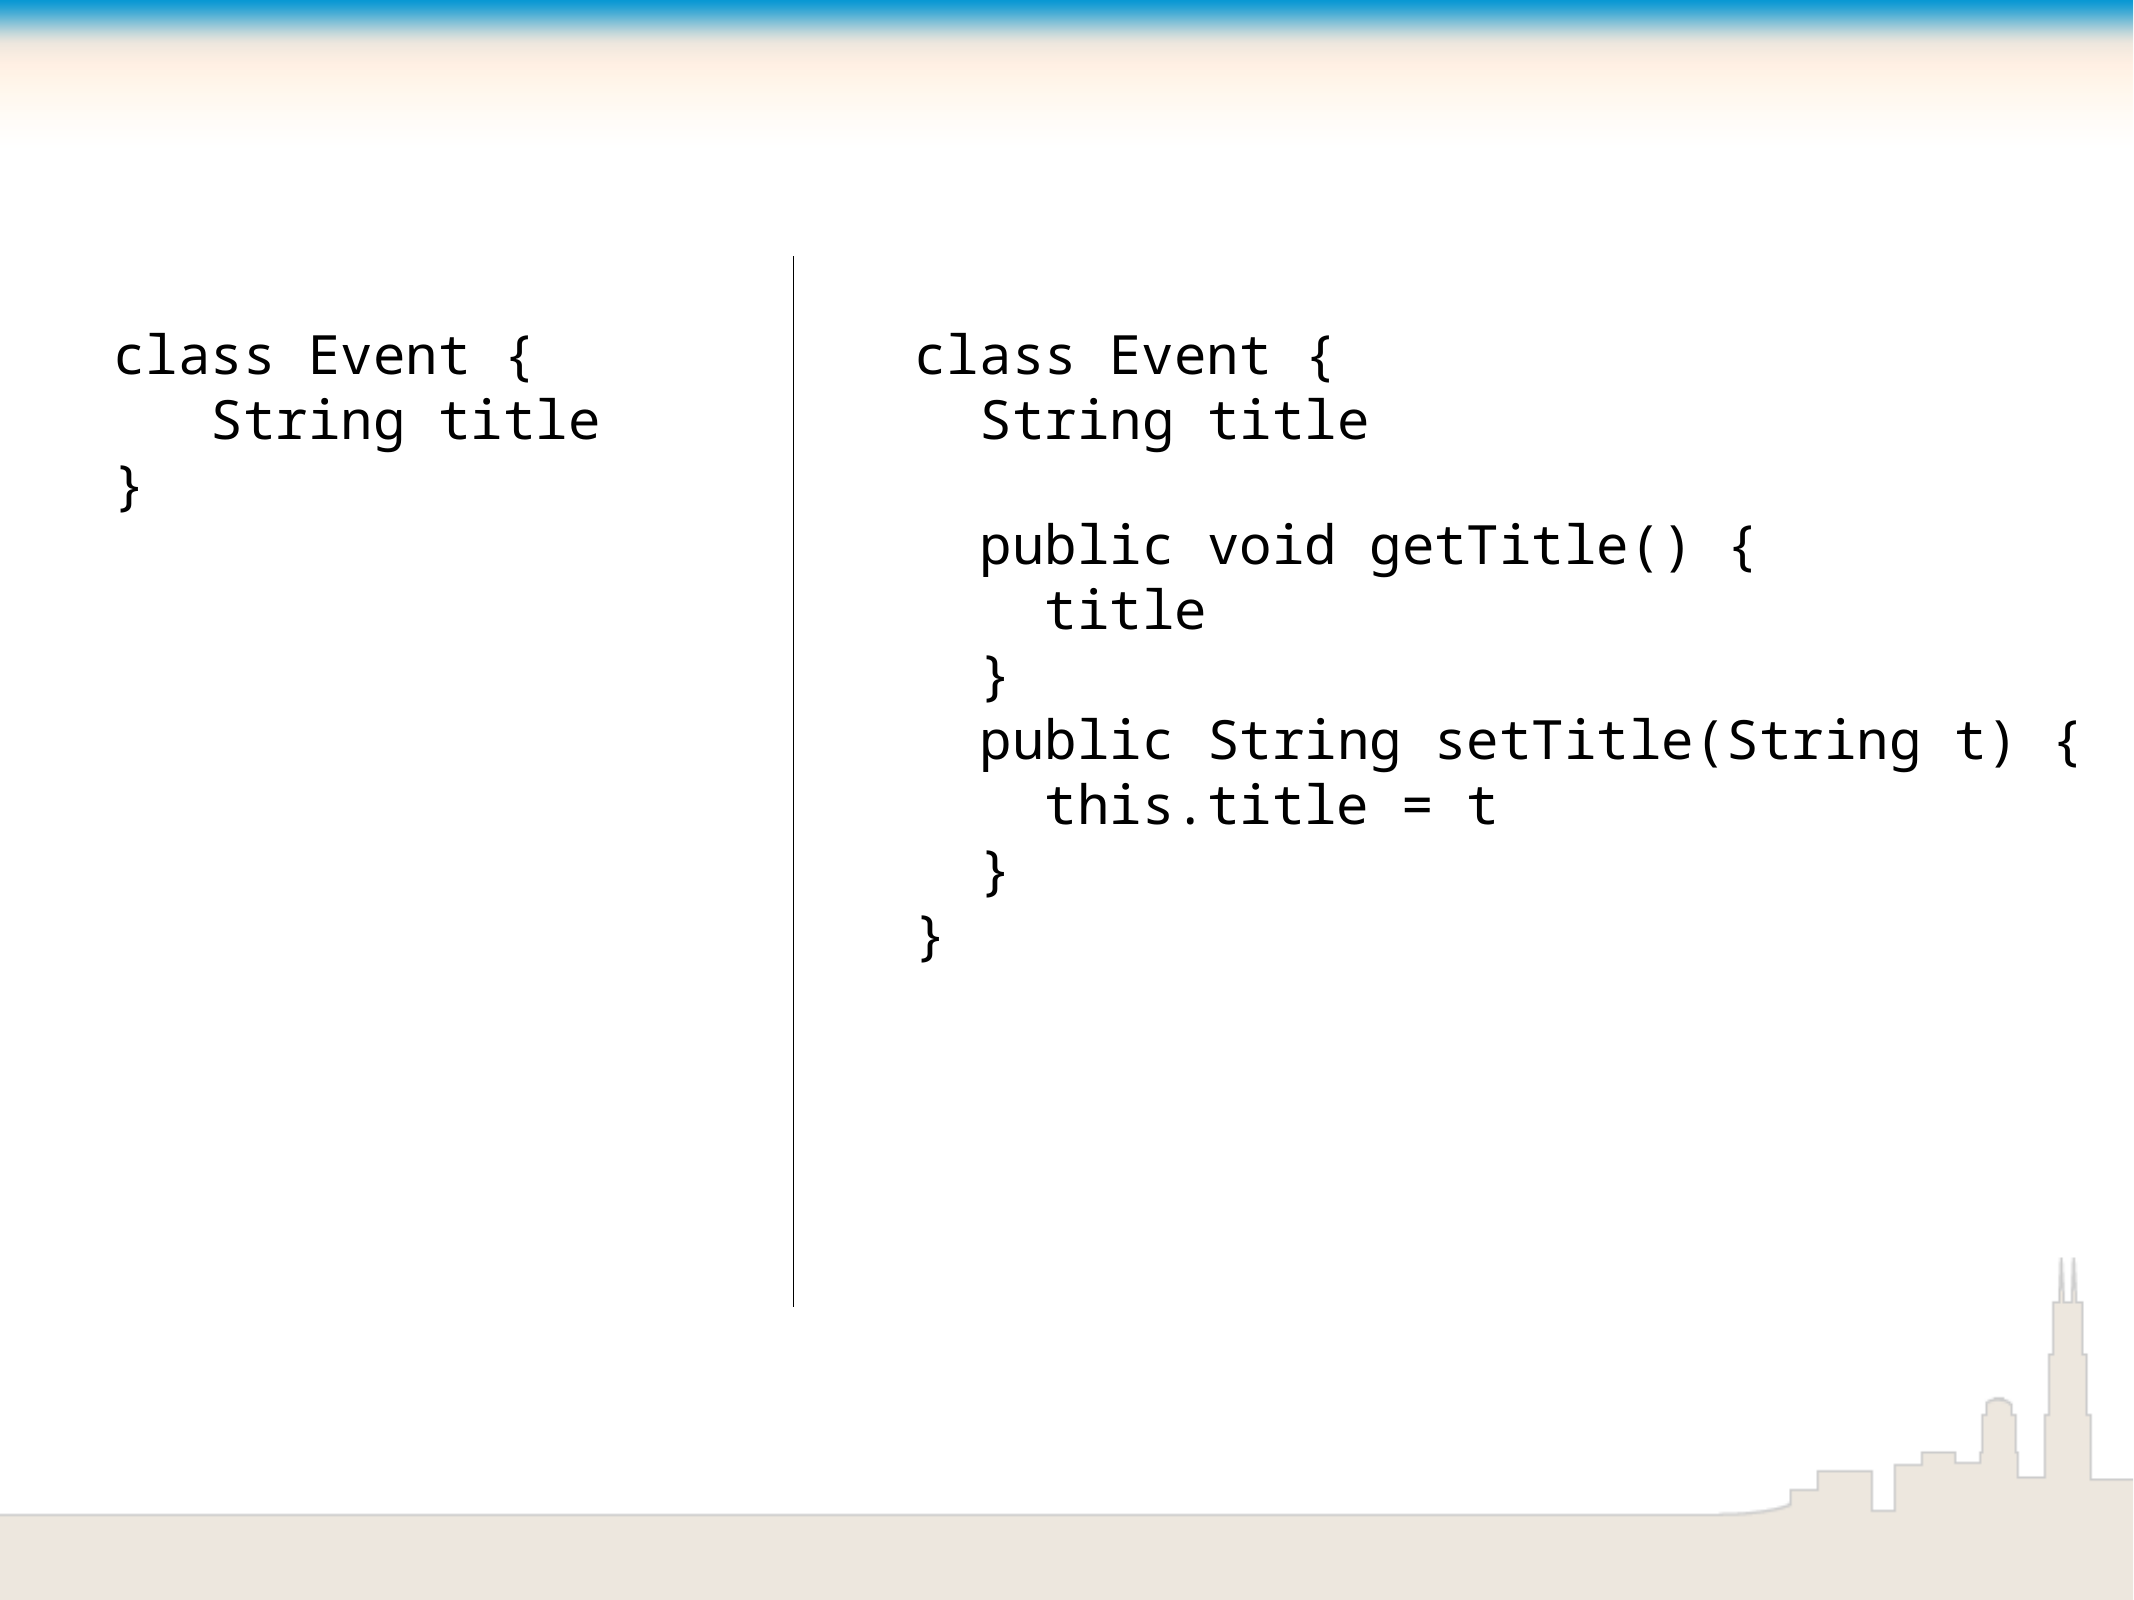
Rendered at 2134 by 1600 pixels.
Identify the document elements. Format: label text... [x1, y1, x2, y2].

picture [0, 4, 2134, 1600]
text_box class Event { String title } [98, 313, 879, 1289]
text_box class Event { String title public void getTitle() { title } public String setTitle(String t) { this.title = t } } [899, 313, 2133, 1289]
